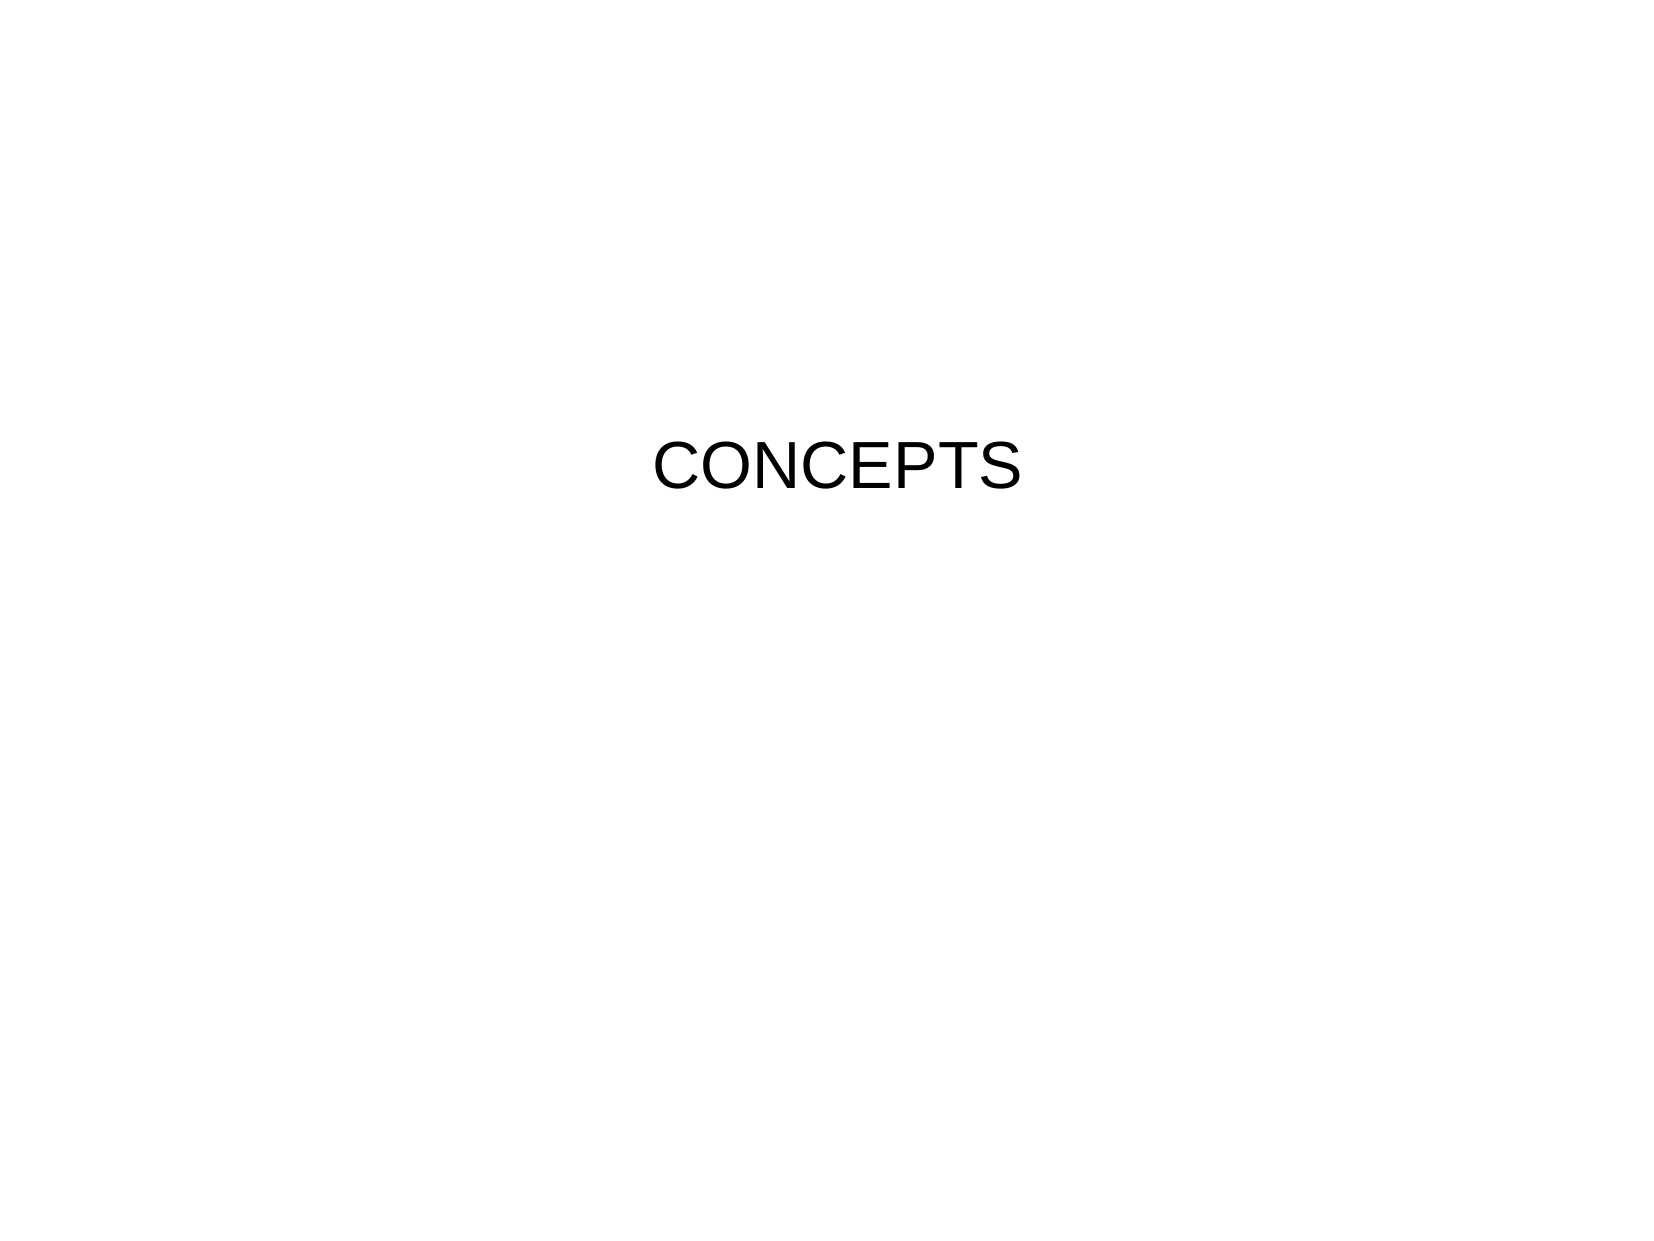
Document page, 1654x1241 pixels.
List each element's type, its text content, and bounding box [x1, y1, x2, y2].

subtitle CONCEPTS [22, 19, 1654, 1166]
